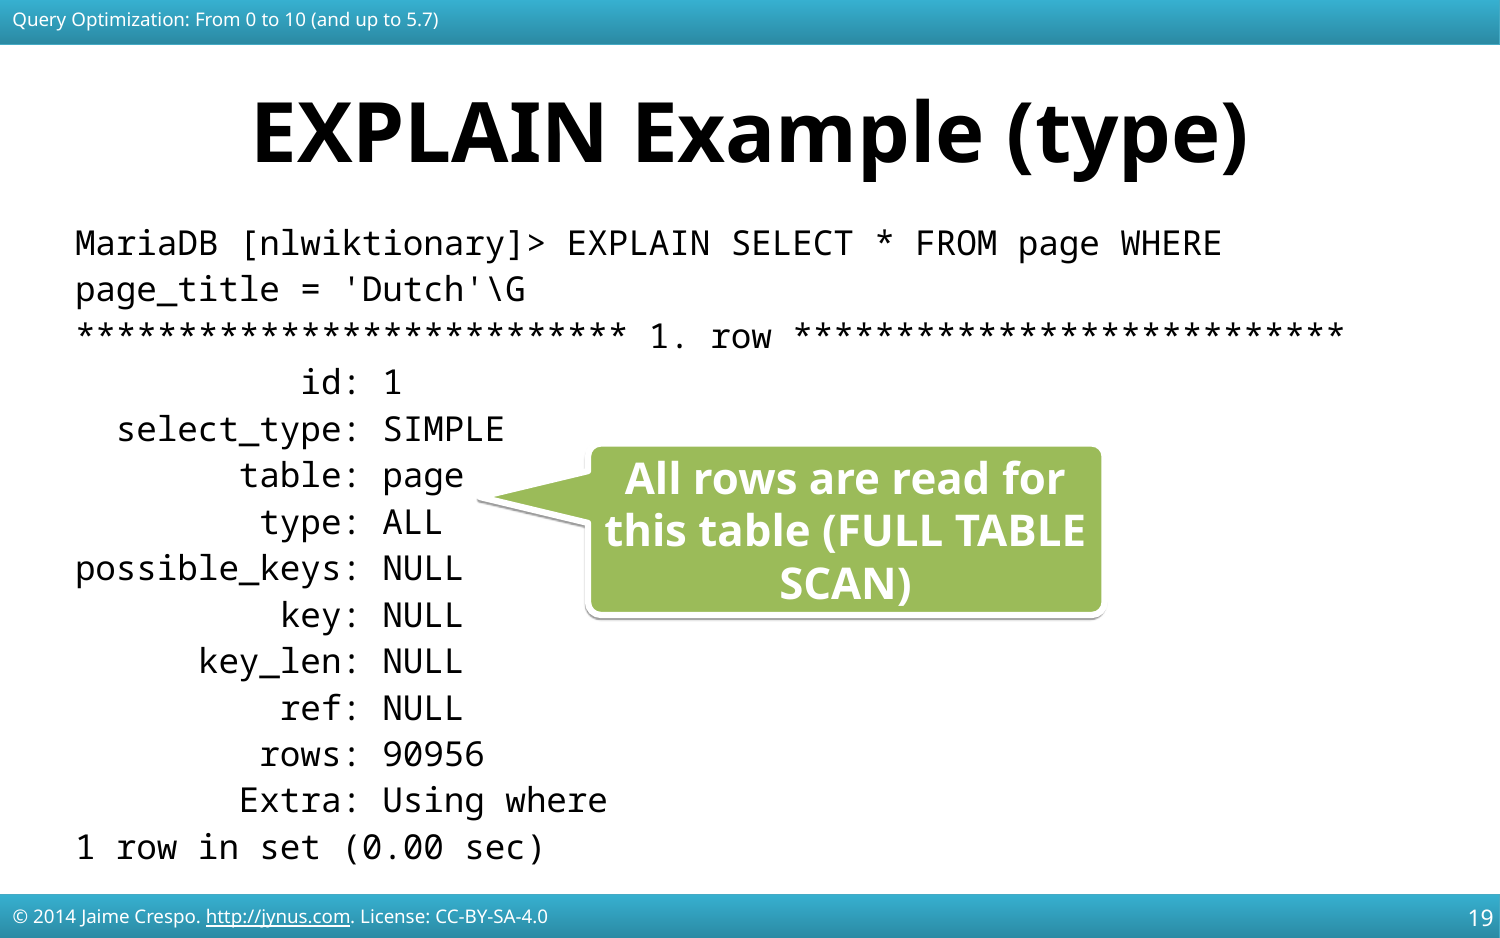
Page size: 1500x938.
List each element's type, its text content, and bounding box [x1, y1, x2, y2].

text_box All rows are read for this table (FULL TABLE SCAN) [479, 443, 1105, 616]
title EXPLAIN Example (type) [75, 41, 1425, 218]
list MariaDB [nlwiktionary]> EXPLAIN SELECT * FROM page WHERE page_title = 'Dutch'\G *************************** 1. row *************************** id: 1 select_type: SIMPLE table: page type: ALL possible_keys: NULL key: NULL key_len: NULL ref: NULL rows: 90956 Extra: Using where 1 row in set (0.00 sec) [75, 218, 1425, 876]
